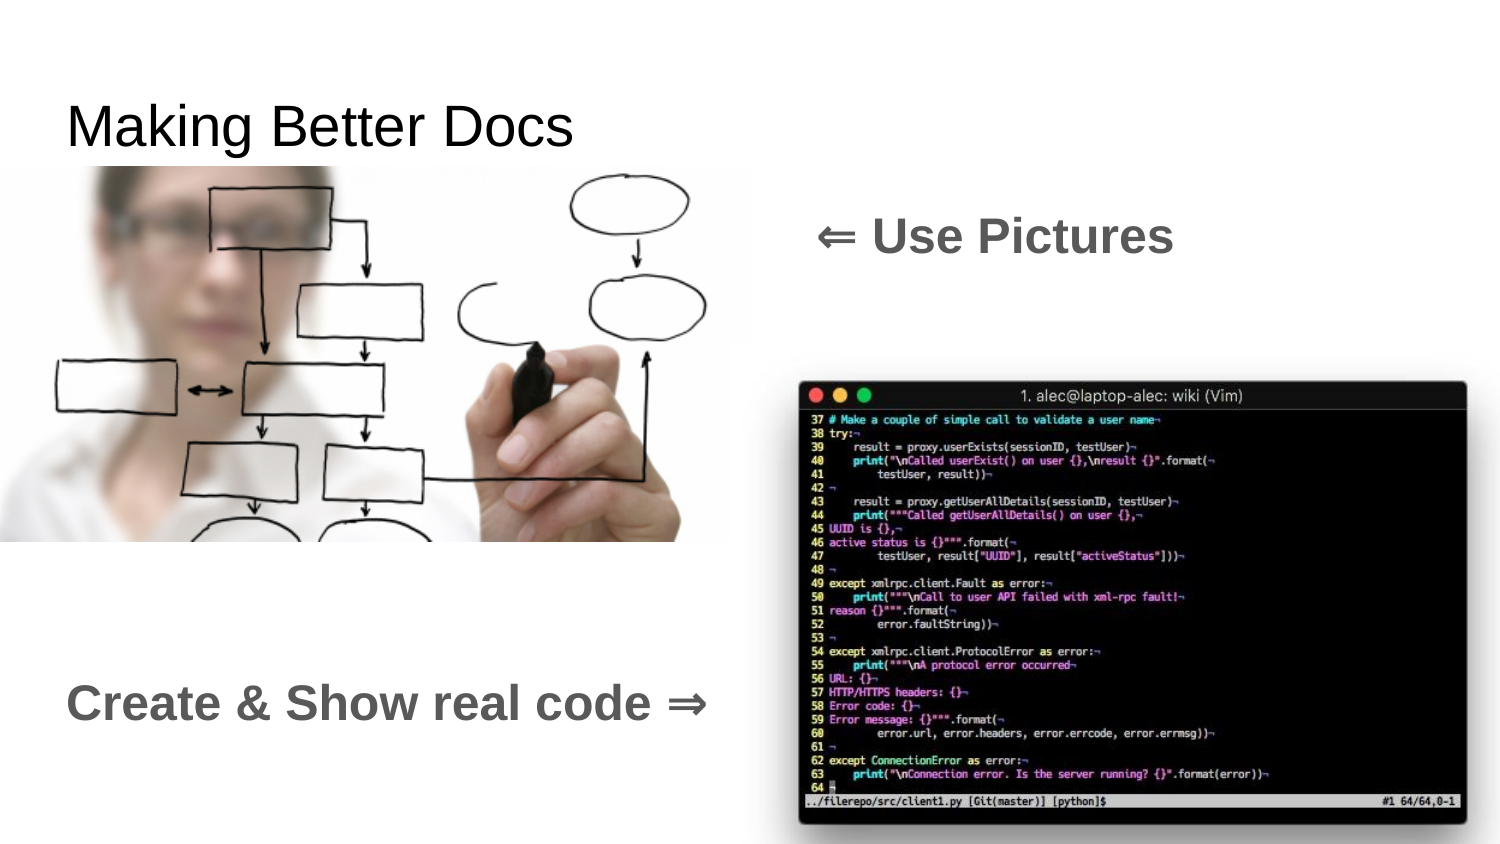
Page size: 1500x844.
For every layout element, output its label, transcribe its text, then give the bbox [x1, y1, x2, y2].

picture [0, 166, 1500, 844]
list ⇐ Use Pictures Create & Show real code ⇒ [750, 189, 1449, 342]
list ⇐ Use Pictures Create & Show real code ⇒ [51, 542, 732, 750]
title Making Better Docs [51, 72, 1449, 167]
